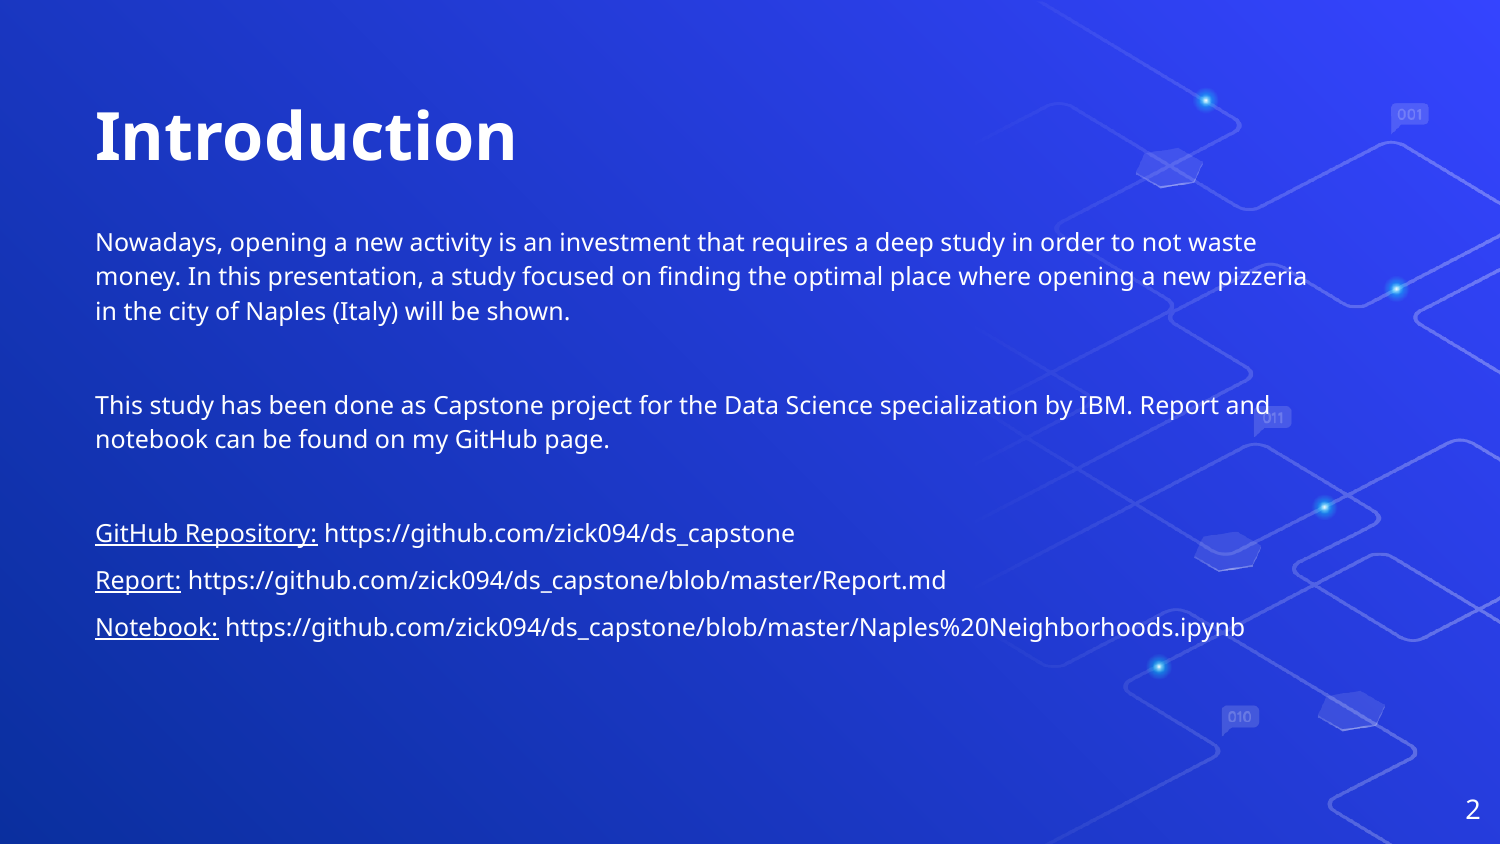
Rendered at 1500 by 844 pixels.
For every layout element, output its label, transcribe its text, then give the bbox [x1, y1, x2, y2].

picture [0, 0, 1500, 844]
text_box Introduction [95, 33, 1082, 175]
text_box Nowadays, opening a new activity is an investment that requires a deep study in order to not waste money. In this presentation, a study focused on finding the optimal place where opening a new pizzeria in the city of Naples (Italy) will be shown. This study has been done as Capstone project for the Data Science specialization by IBM. Report and notebook can be found on my GitHub page. GitHub Repository: https://github.com/zick094/ds_capstone Report: https://github.com/zick094/ds_capstone/blob/master/Report.md Notebook: https://github.com/zick094/ds_capstone/blob/master/Naples%20Neighborhoods.ipynb [95, 221, 1320, 740]
text_box <number> [1391, 779, 1481, 844]
